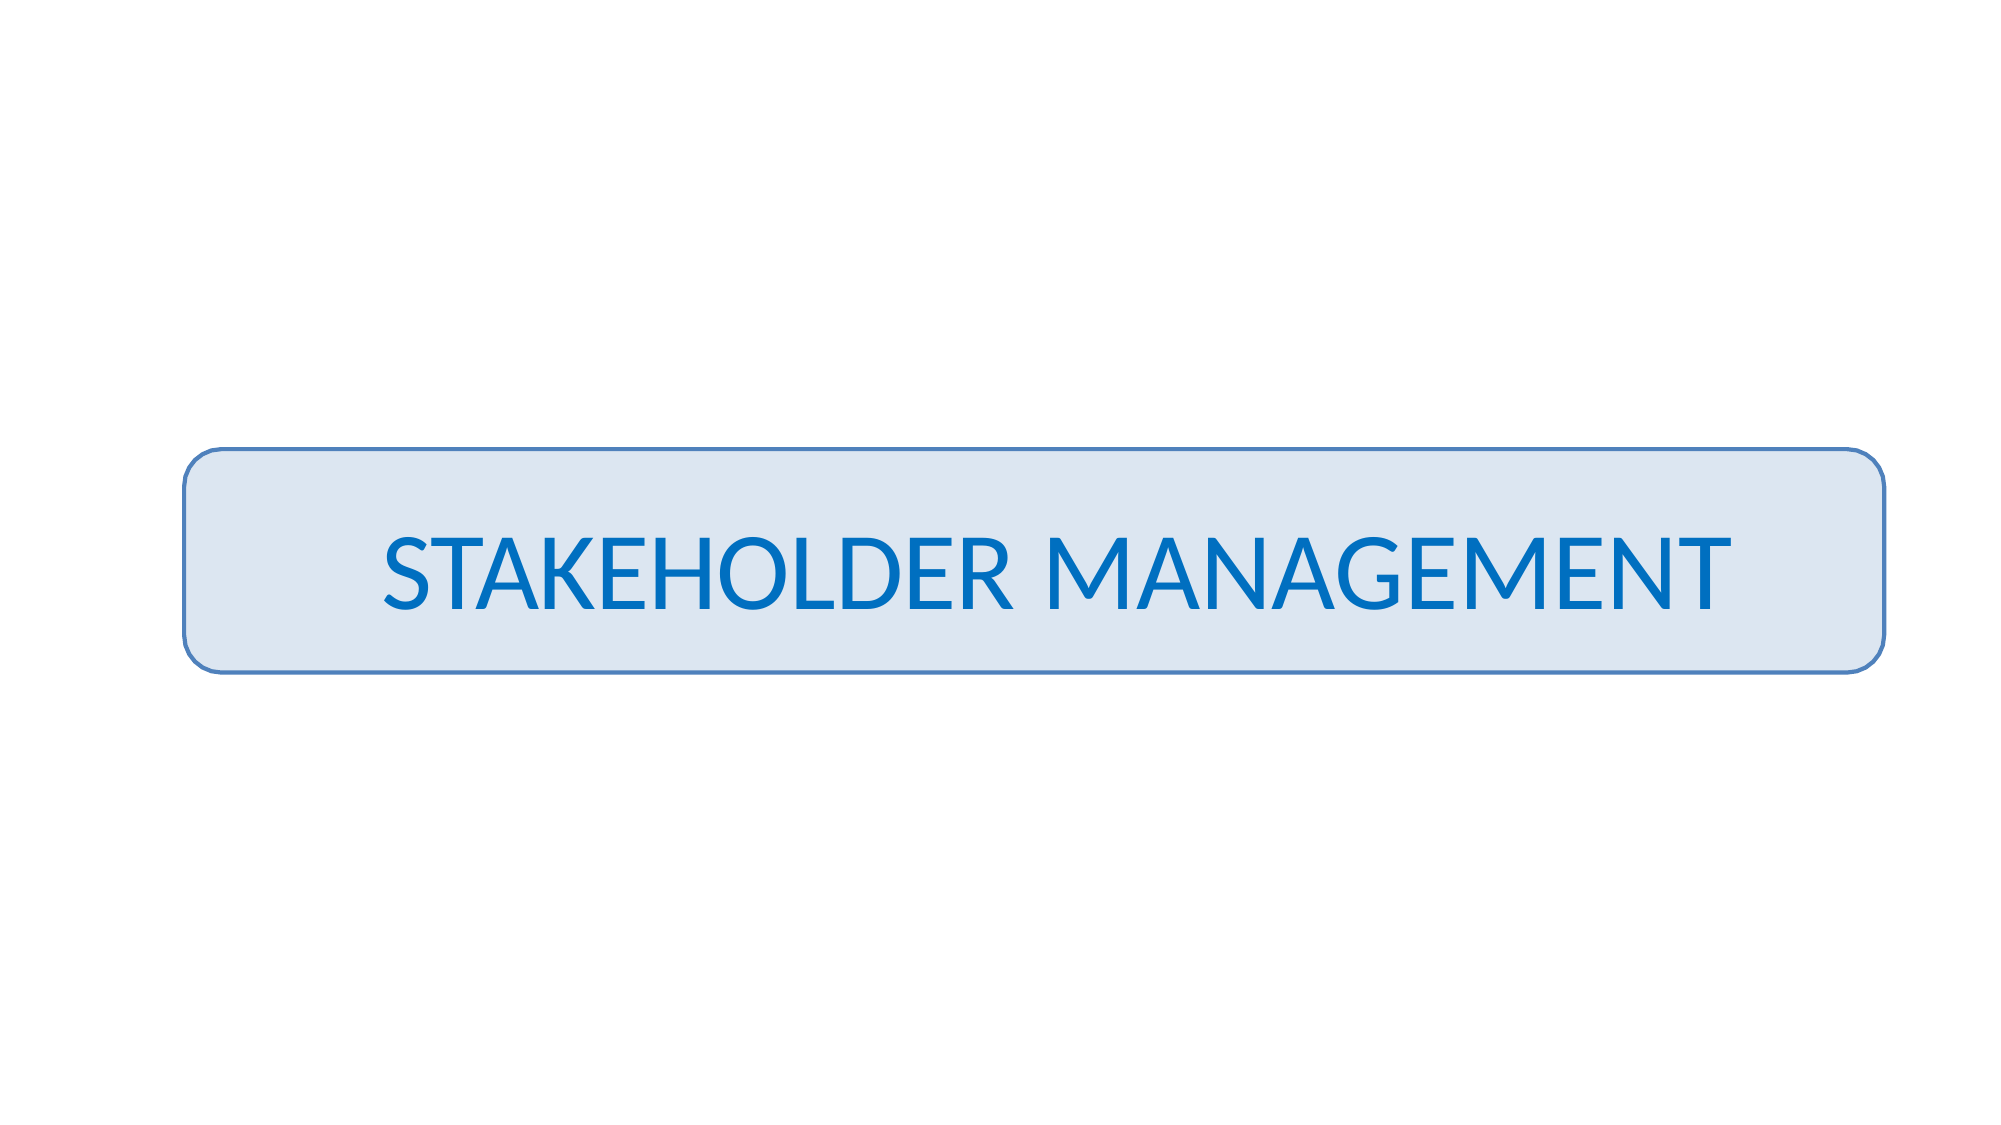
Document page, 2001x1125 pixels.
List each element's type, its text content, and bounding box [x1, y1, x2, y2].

text_box [187, 452, 1882, 670]
title STAKEHOLDER MANAGEMENT [378, 494, 1775, 633]
